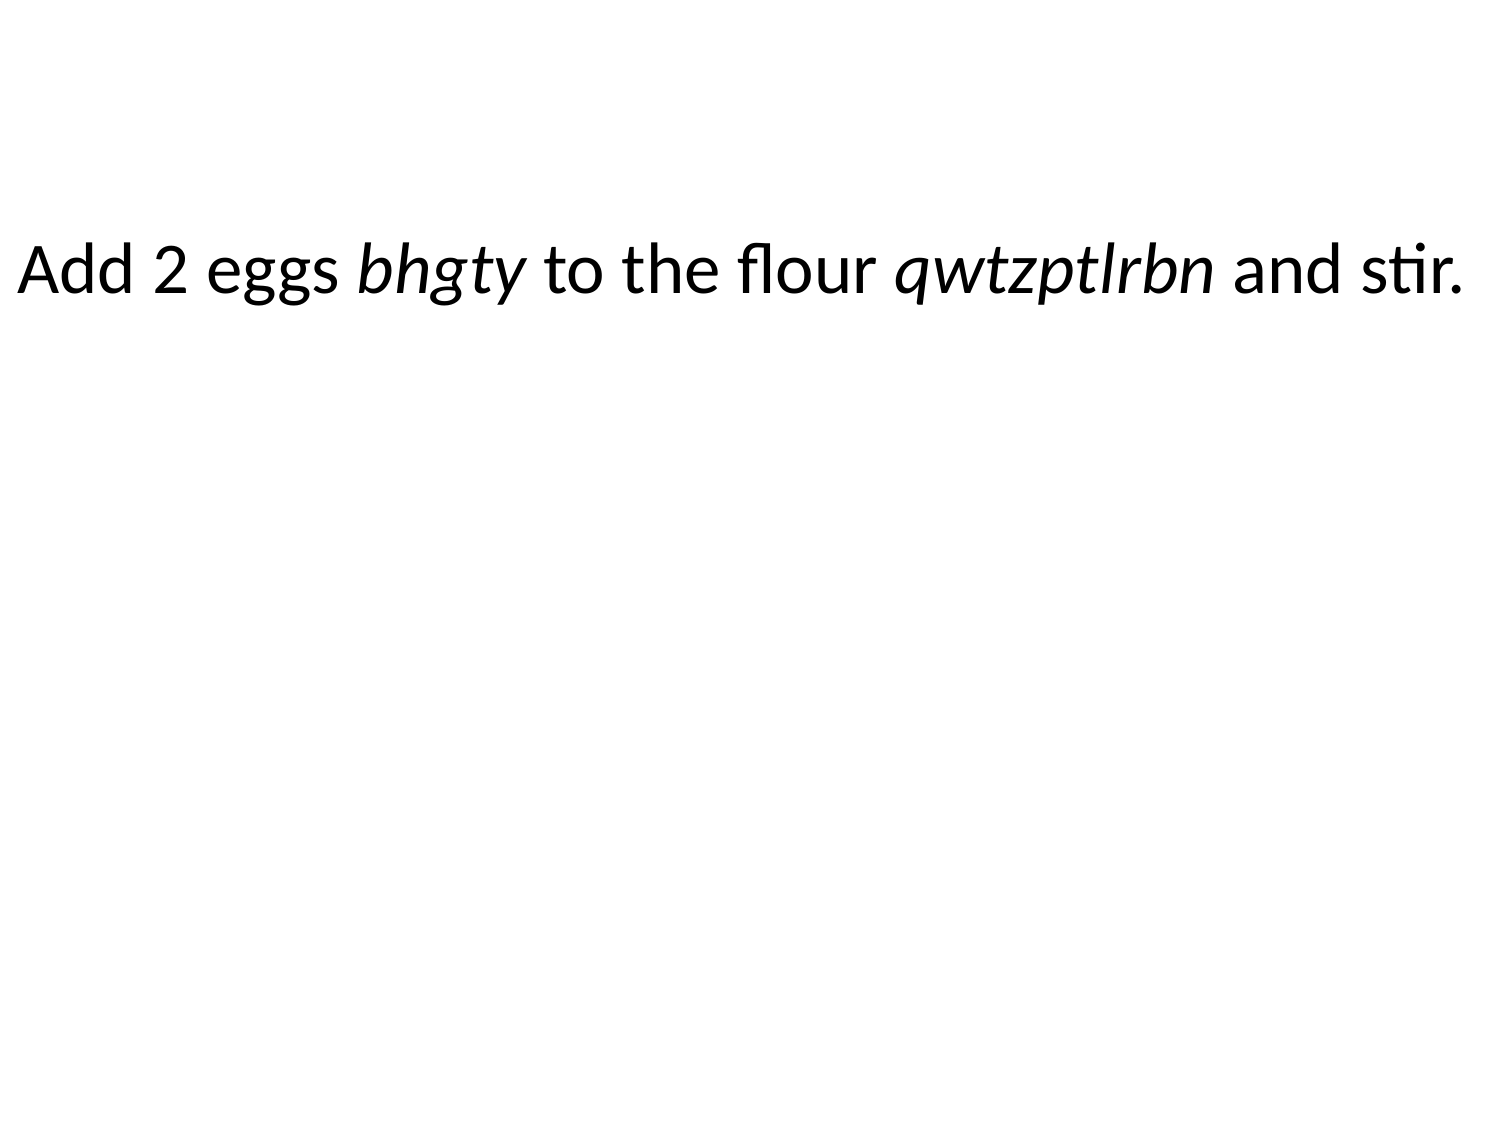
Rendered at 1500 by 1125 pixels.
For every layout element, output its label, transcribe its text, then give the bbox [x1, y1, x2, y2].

text_box Add 2 eggs bhgty to the flour qwtzptlrbn and stir. [0, 212, 1500, 316]
